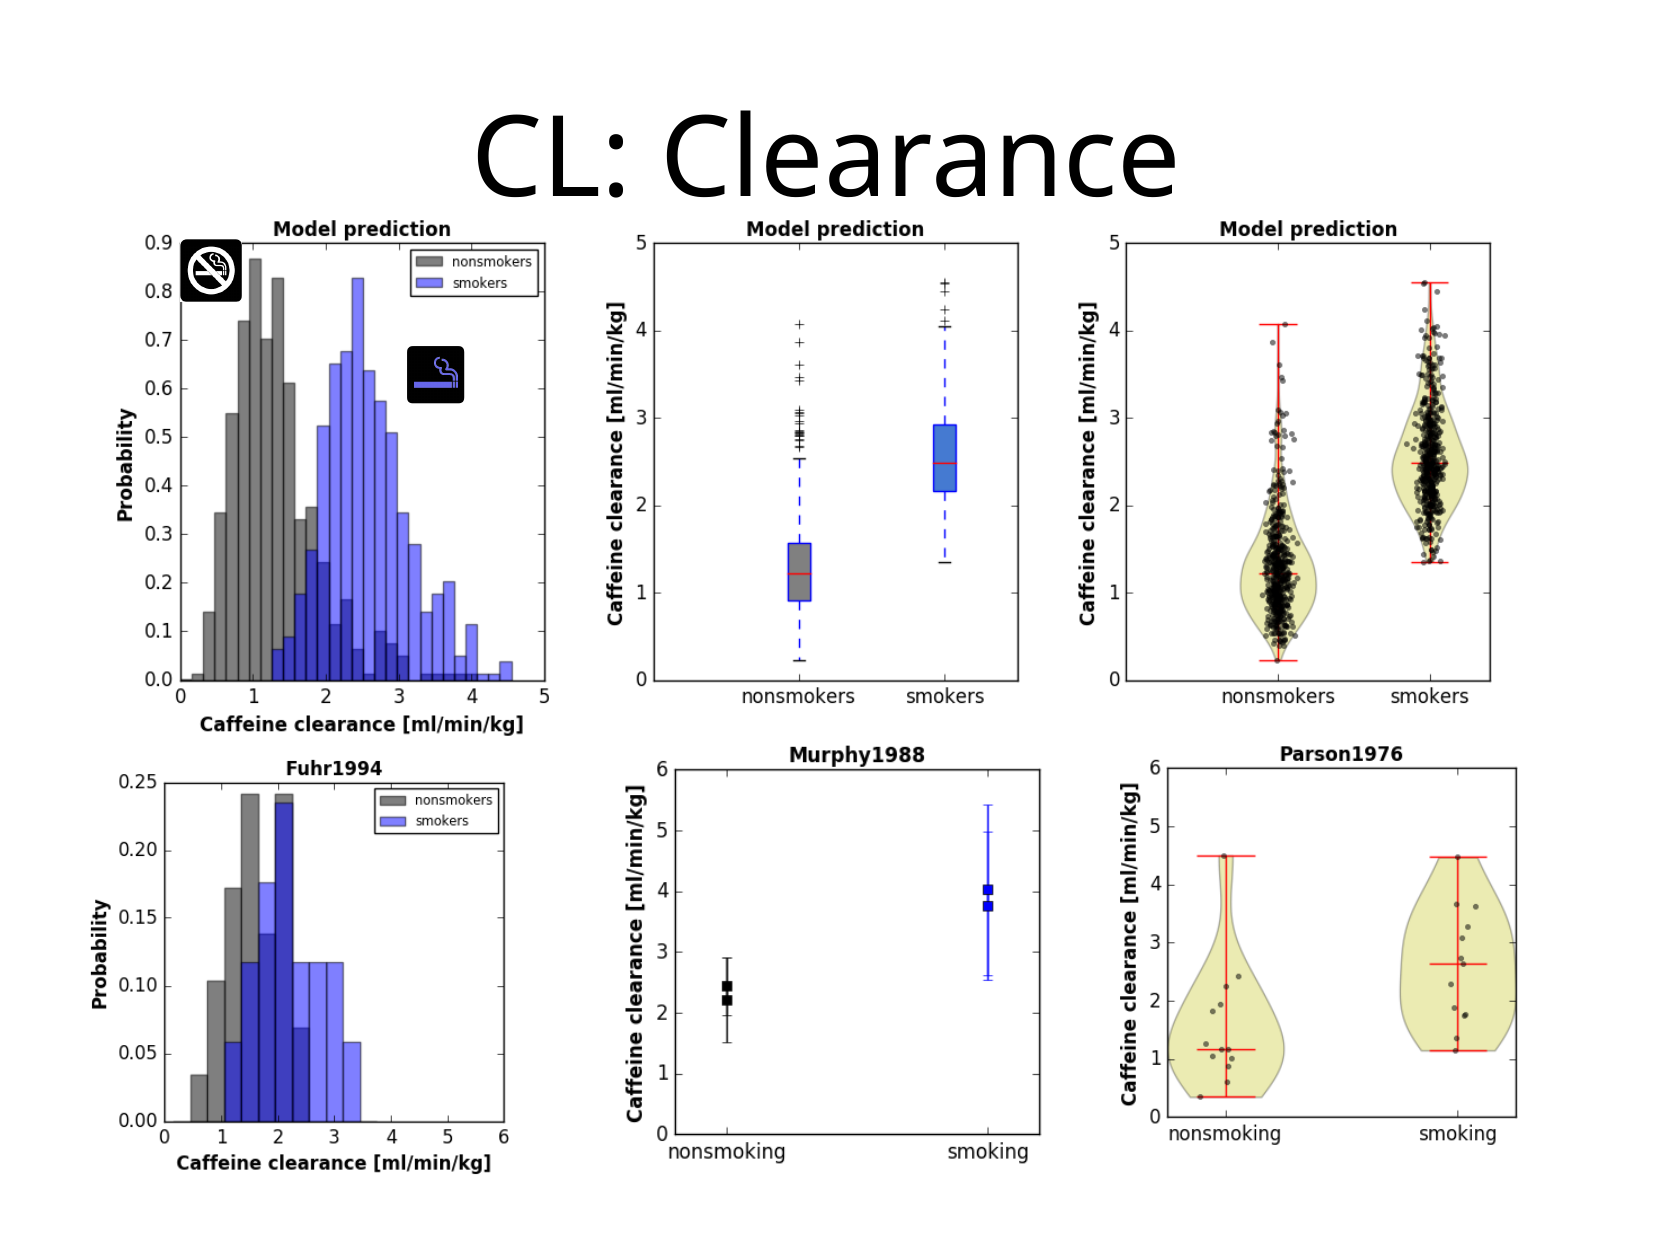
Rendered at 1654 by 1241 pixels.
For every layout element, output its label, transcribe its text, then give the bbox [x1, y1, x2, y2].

picture [105, 209, 1527, 1174]
title CL: Clearance [82, 49, 1571, 257]
picture [80, 749, 520, 1186]
